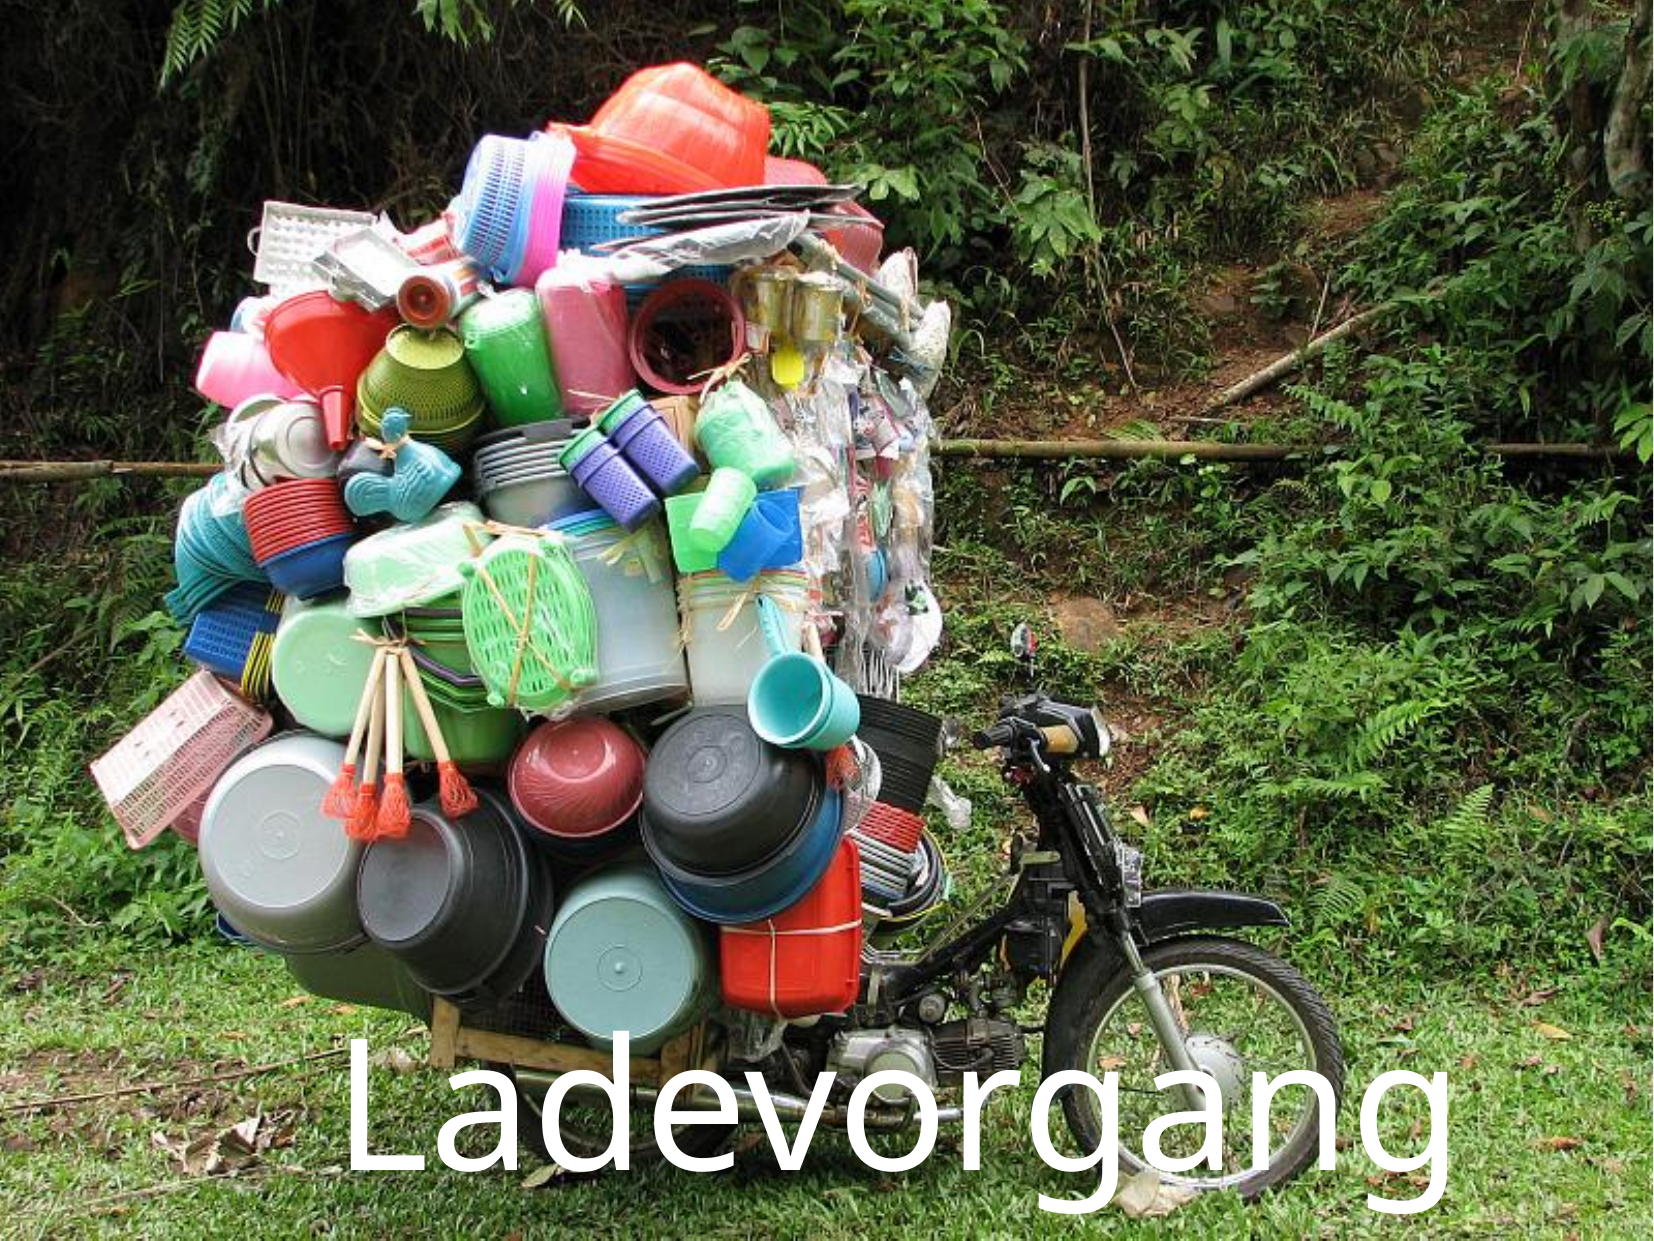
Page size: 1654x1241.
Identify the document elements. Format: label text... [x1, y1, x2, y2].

picture [0, 0, 1654, 1241]
text_box Ladevorgang [318, 967, 1637, 1241]
